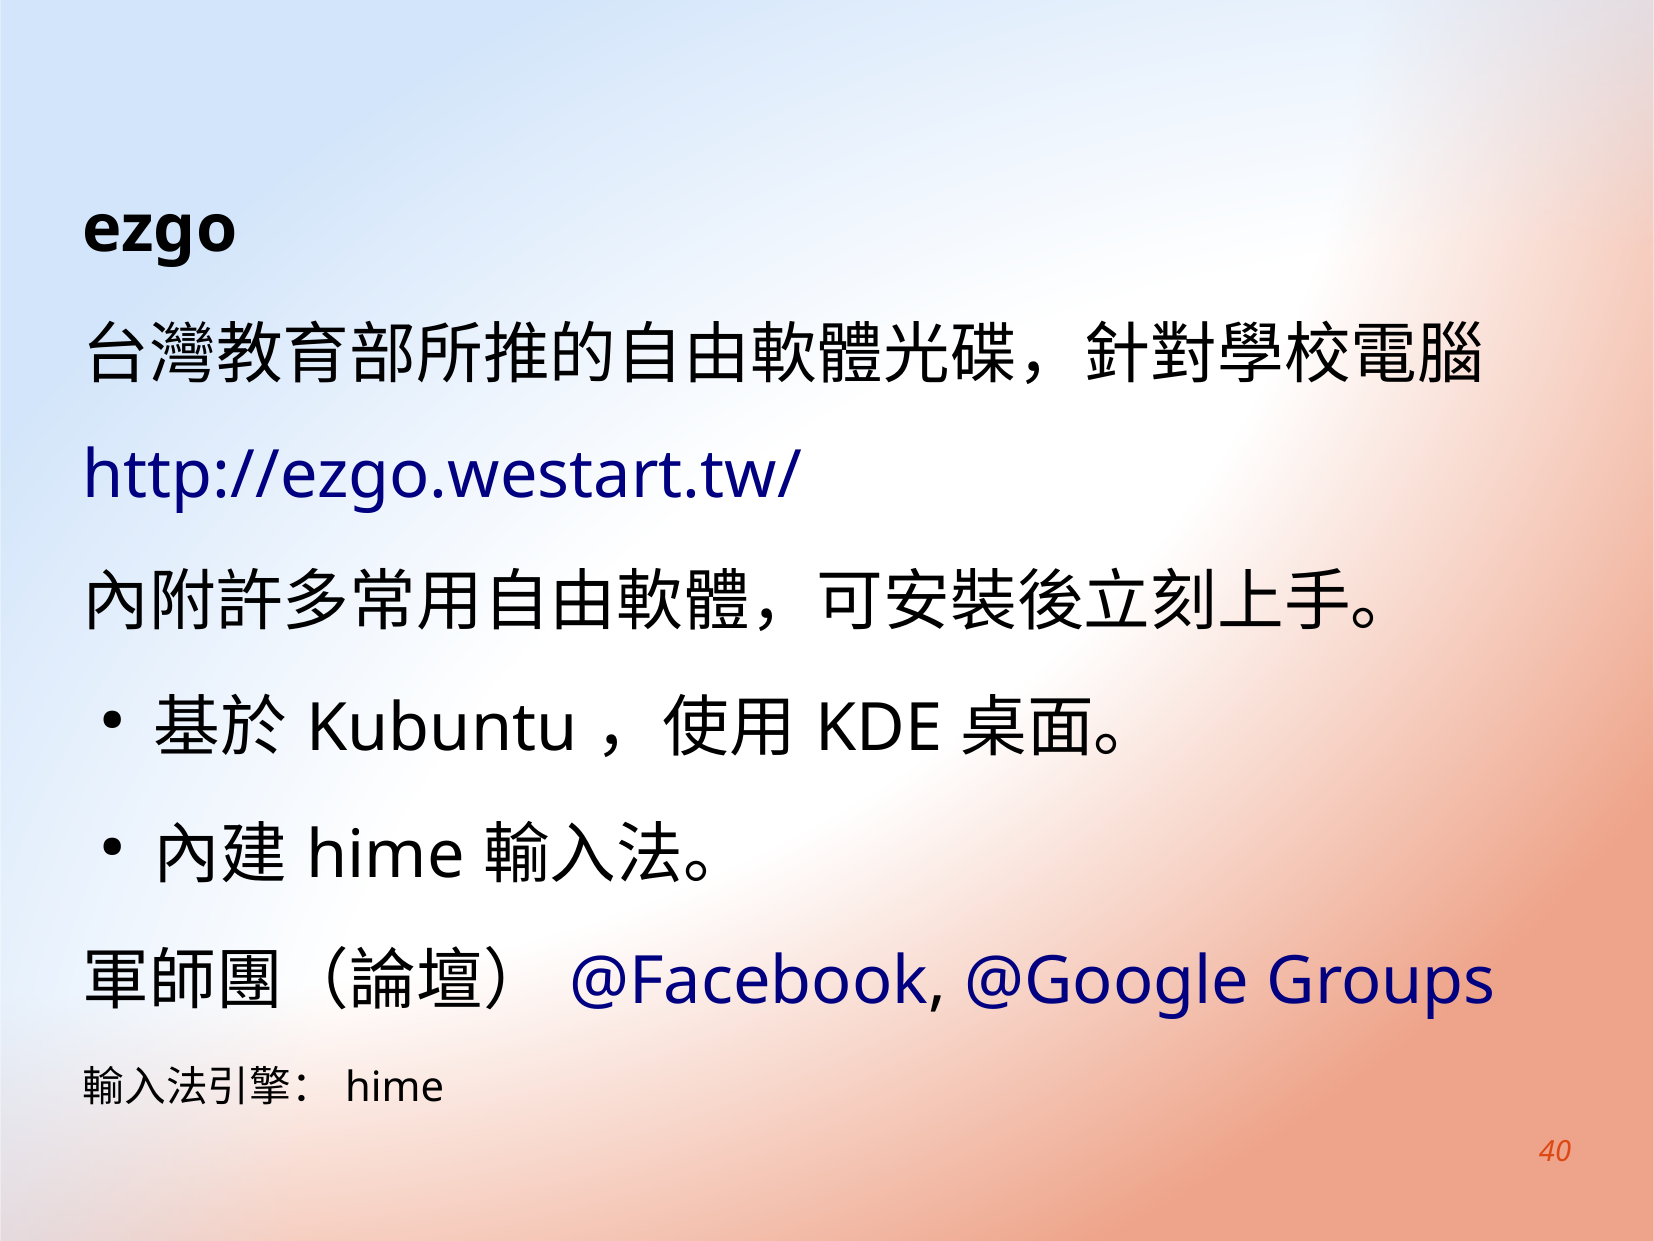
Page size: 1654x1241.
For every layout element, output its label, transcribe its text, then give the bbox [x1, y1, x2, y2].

picture [0, 0, 1654, 1241]
list ezgo 台灣教育部所推的自由軟體光碟，針對學校電腦 http://ezgo.westart.tw/ 內附許多常用自由軟體，可安裝後立刻上手。 基於Kubuntu，使用KDE桌面。 內建hime輸入法。 軍師團（論壇）@Facebook, @Google Groups 輸入法引擎：hime [82, 180, 1571, 1201]
